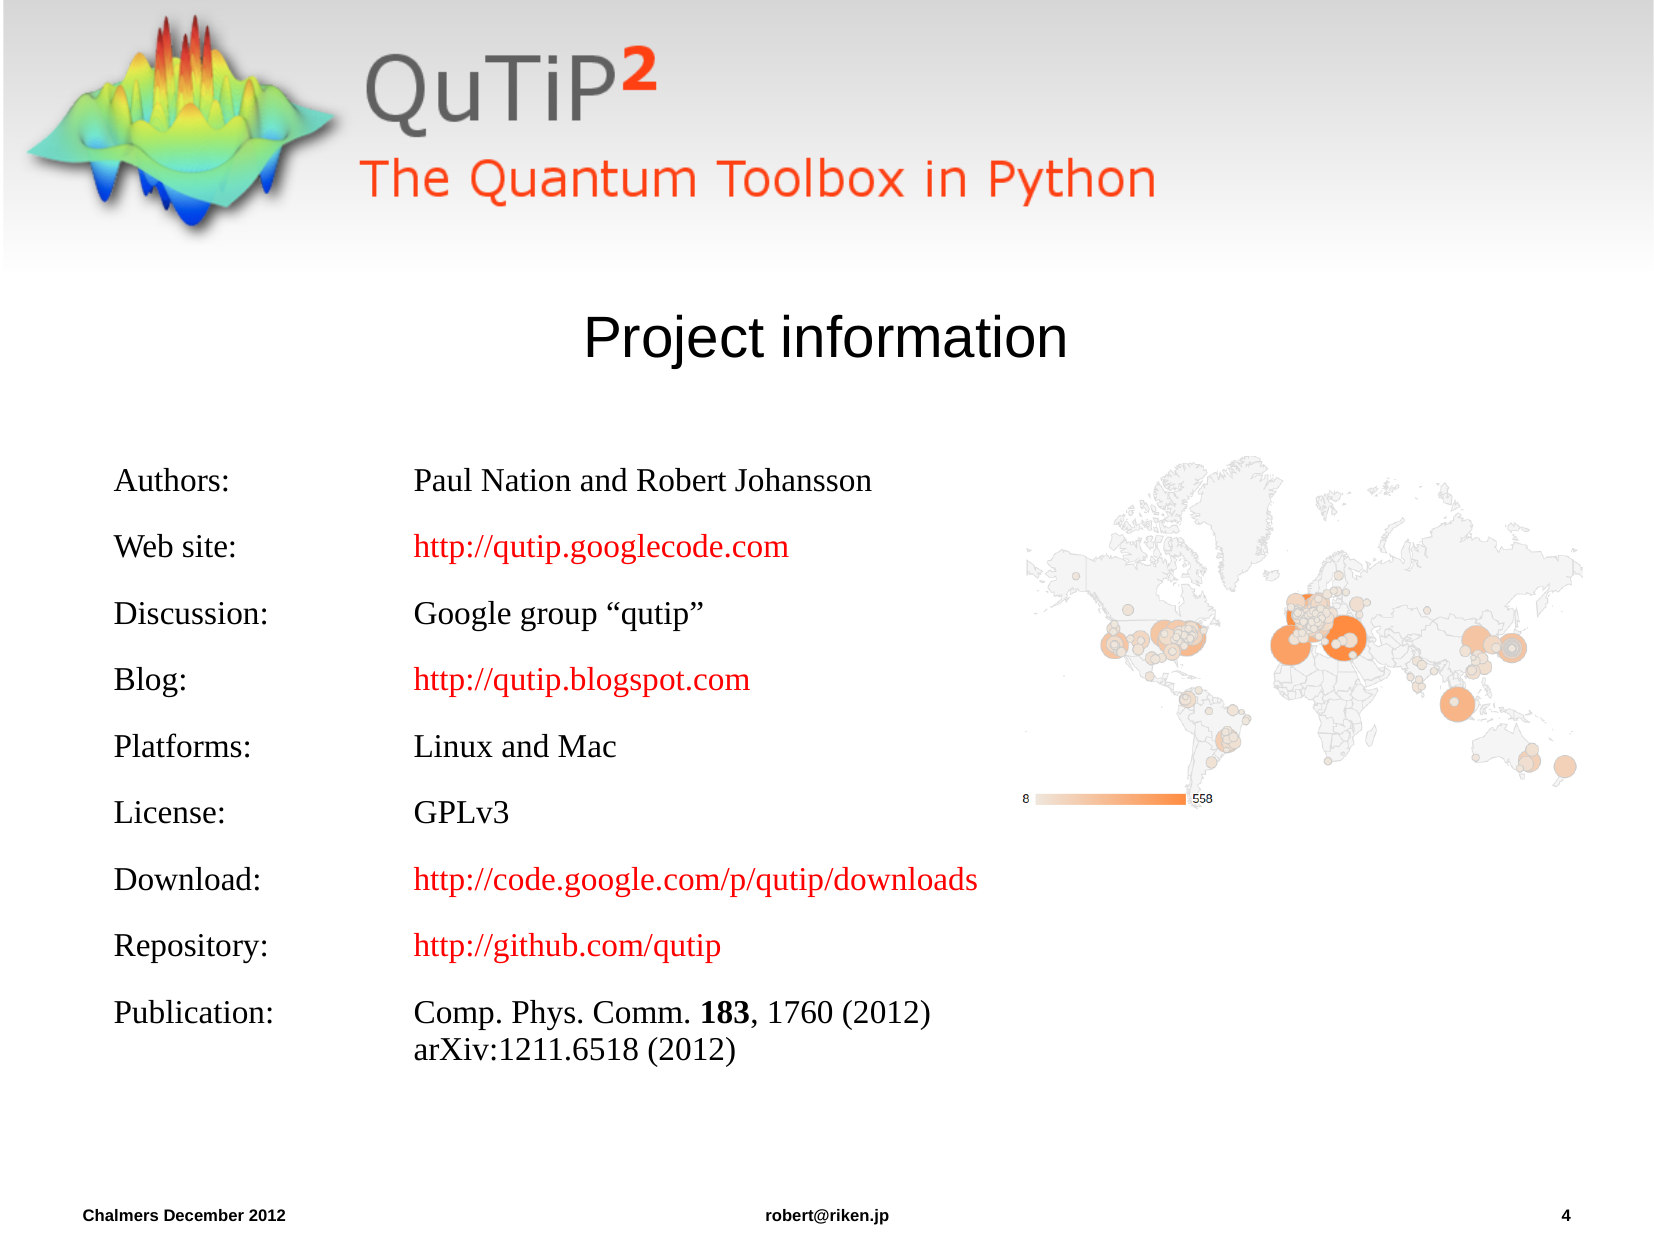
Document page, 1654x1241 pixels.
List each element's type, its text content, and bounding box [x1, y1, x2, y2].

picture [3, 0, 1654, 273]
list Authors: Paul Nation and Robert Johansson Web site: http://qutip.googlecode.com Discussion: Google group “qutip” Blog: http://qutip.blogspot.com Platforms: Linux and Mac License: GPLv3 Download: http://code.google.com/p/qutip/downloads Repository: http://github.com/qutip Publication: Comp. Phys. Comm. 183, 1760 (2012) arXiv:1211.6518 (2012) [42, 461, 1524, 1137]
picture [1020, 452, 1583, 811]
title Project information [82, 273, 1571, 401]
